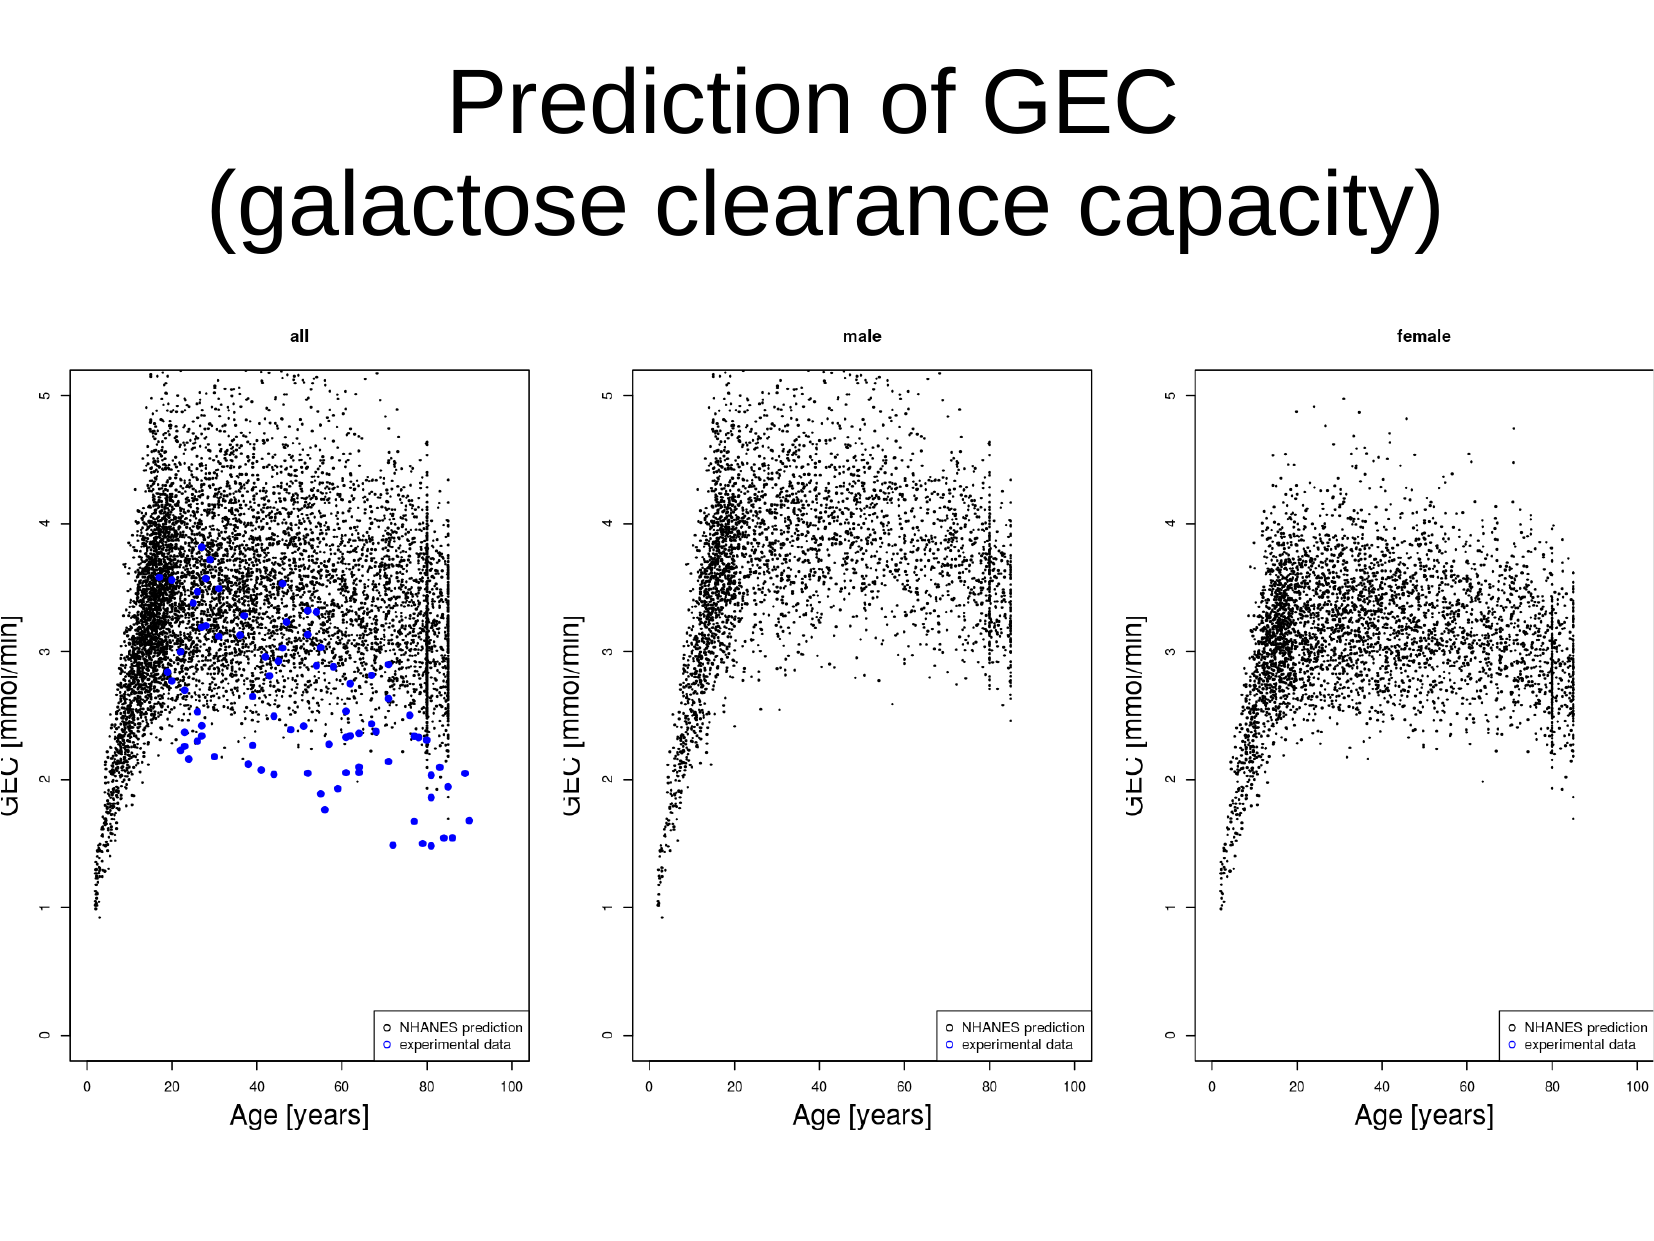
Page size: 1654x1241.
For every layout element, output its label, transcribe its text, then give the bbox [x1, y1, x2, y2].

title Prediction of GEC (galactose clearance capacity) [82, 49, 1571, 257]
picture [1, 329, 1654, 1130]
